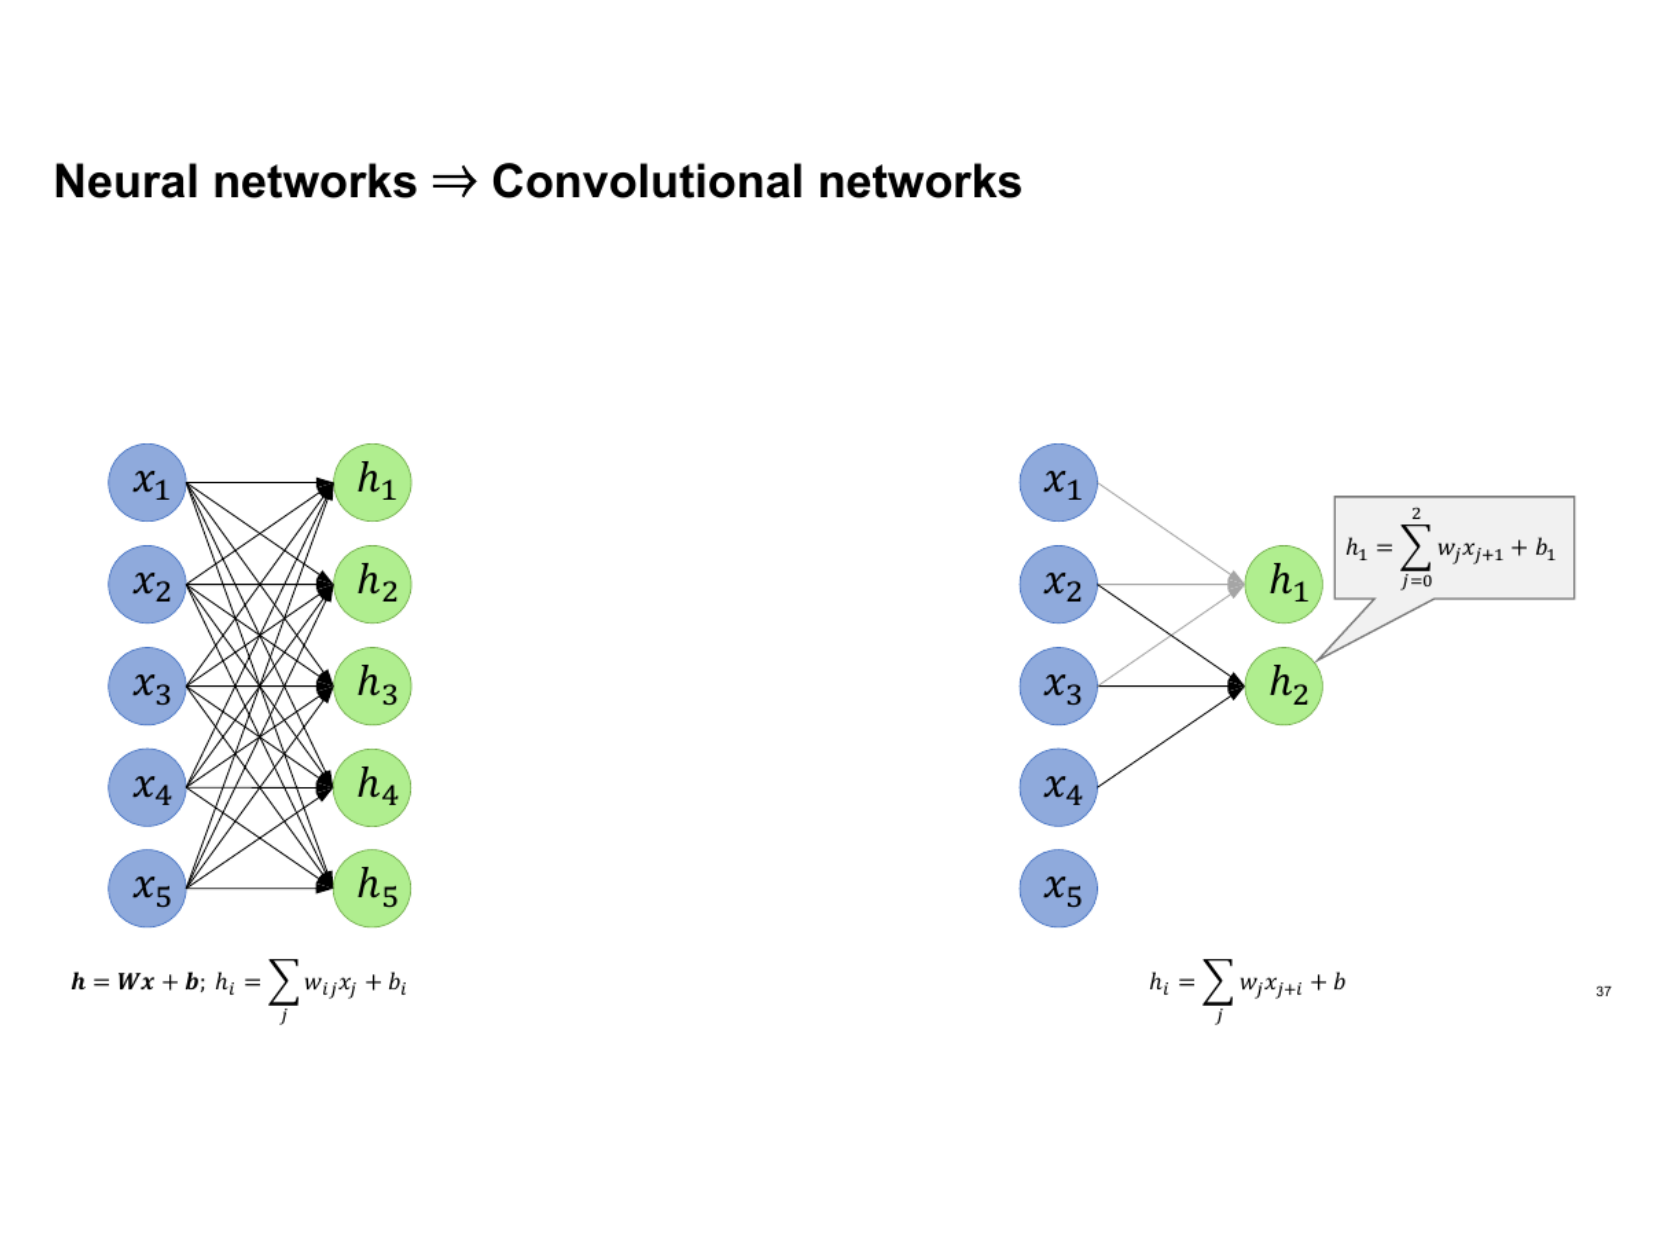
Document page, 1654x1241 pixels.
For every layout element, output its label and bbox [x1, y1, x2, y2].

picture [2, 119, 1654, 1039]
